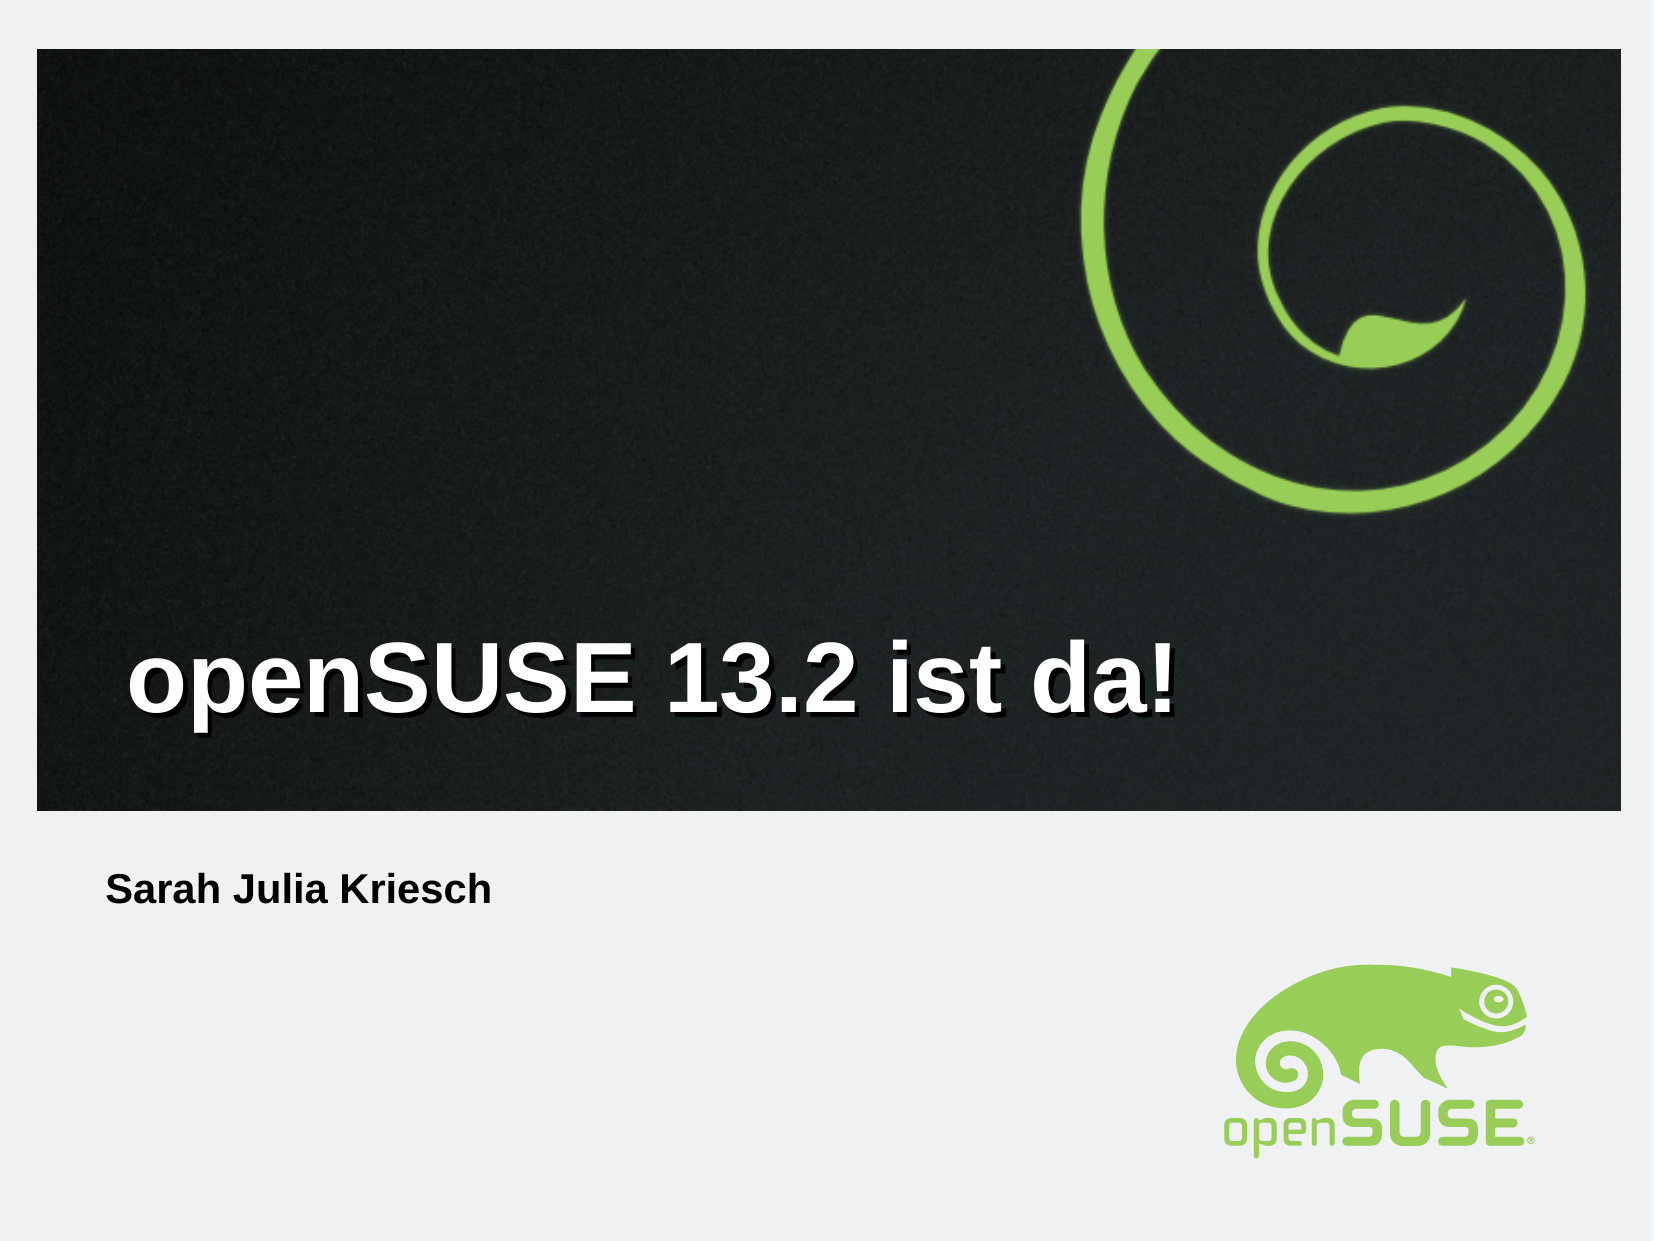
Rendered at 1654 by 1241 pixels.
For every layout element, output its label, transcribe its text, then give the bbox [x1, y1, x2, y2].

picture [0, 0, 1654, 1241]
title openSUSE 13.2 ist da! [126, 428, 1573, 734]
list Sarah Julia Kriesch [105, 866, 838, 1241]
